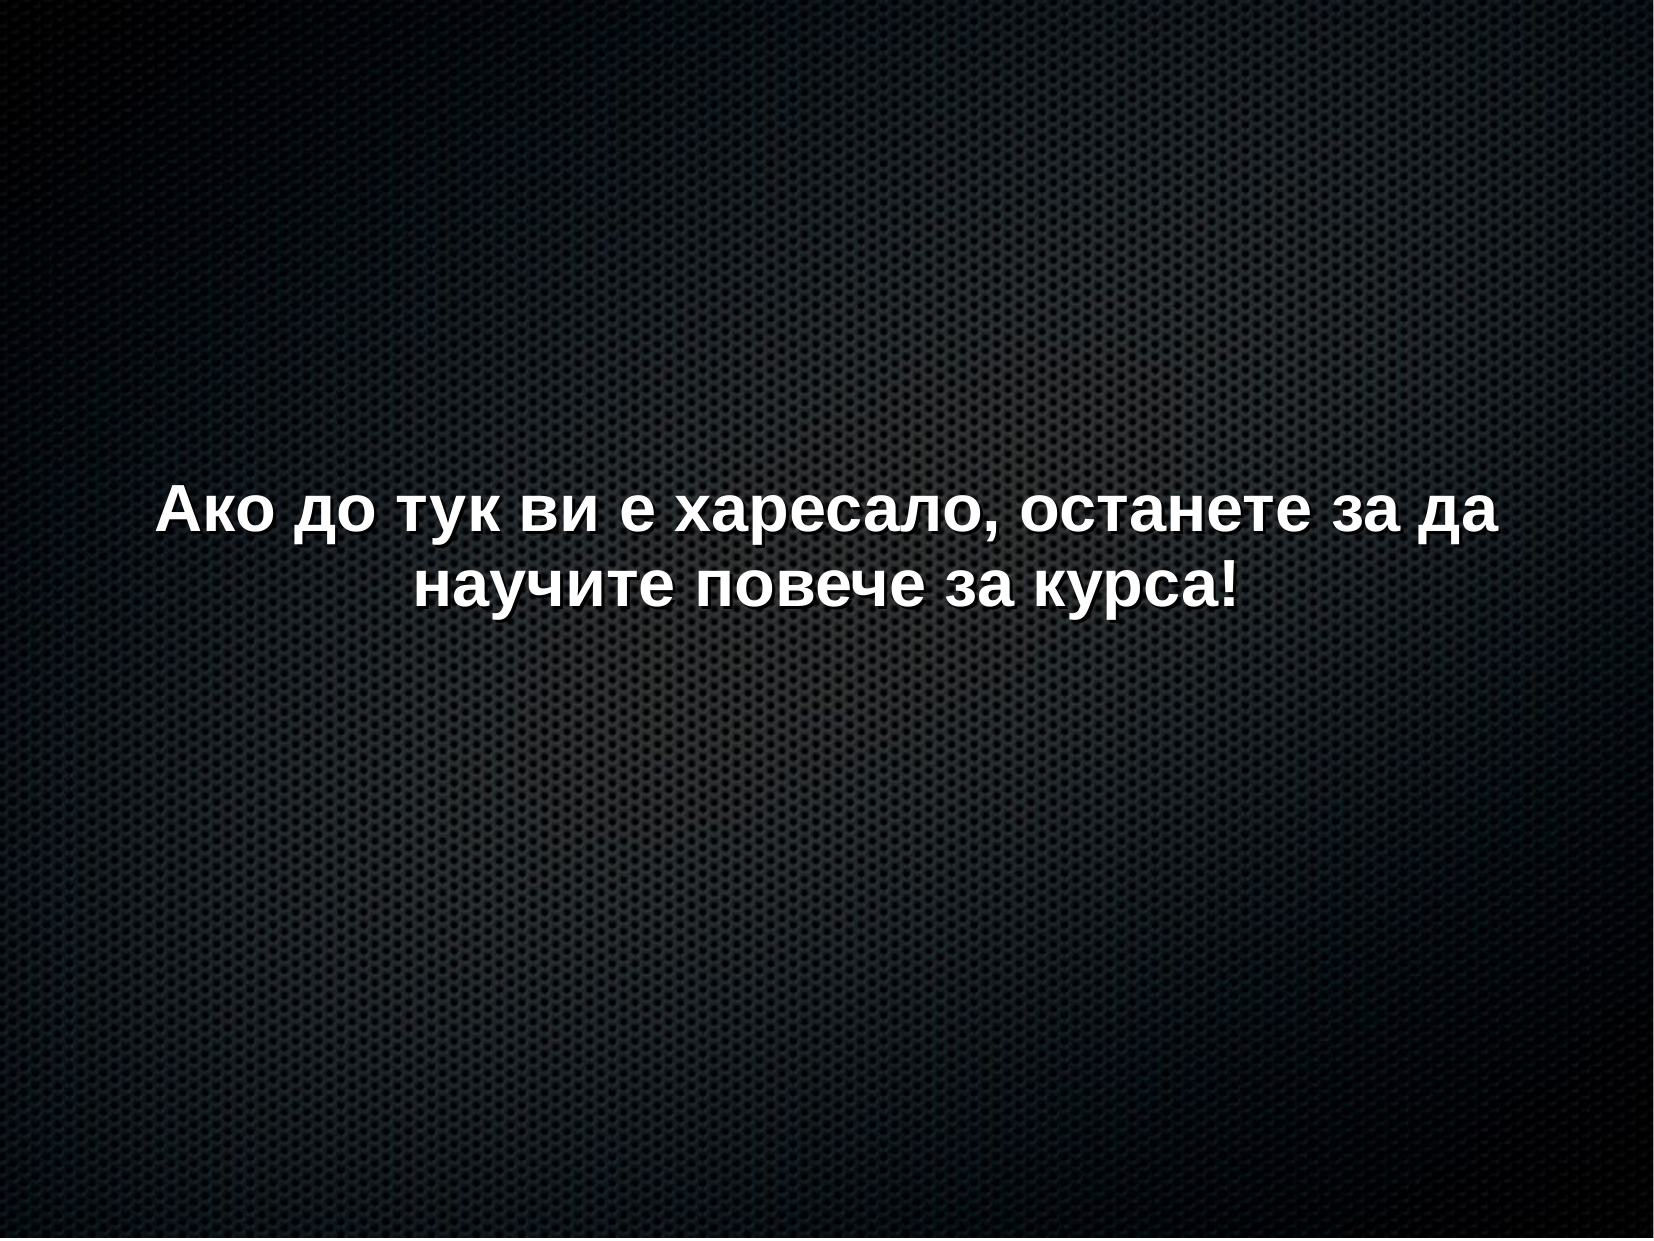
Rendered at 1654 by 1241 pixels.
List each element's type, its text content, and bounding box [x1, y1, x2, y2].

picture [0, 0, 1654, 1238]
list Ако до тук ви е харесало, останете за да научите повече за курса! [82, 262, 1571, 1148]
